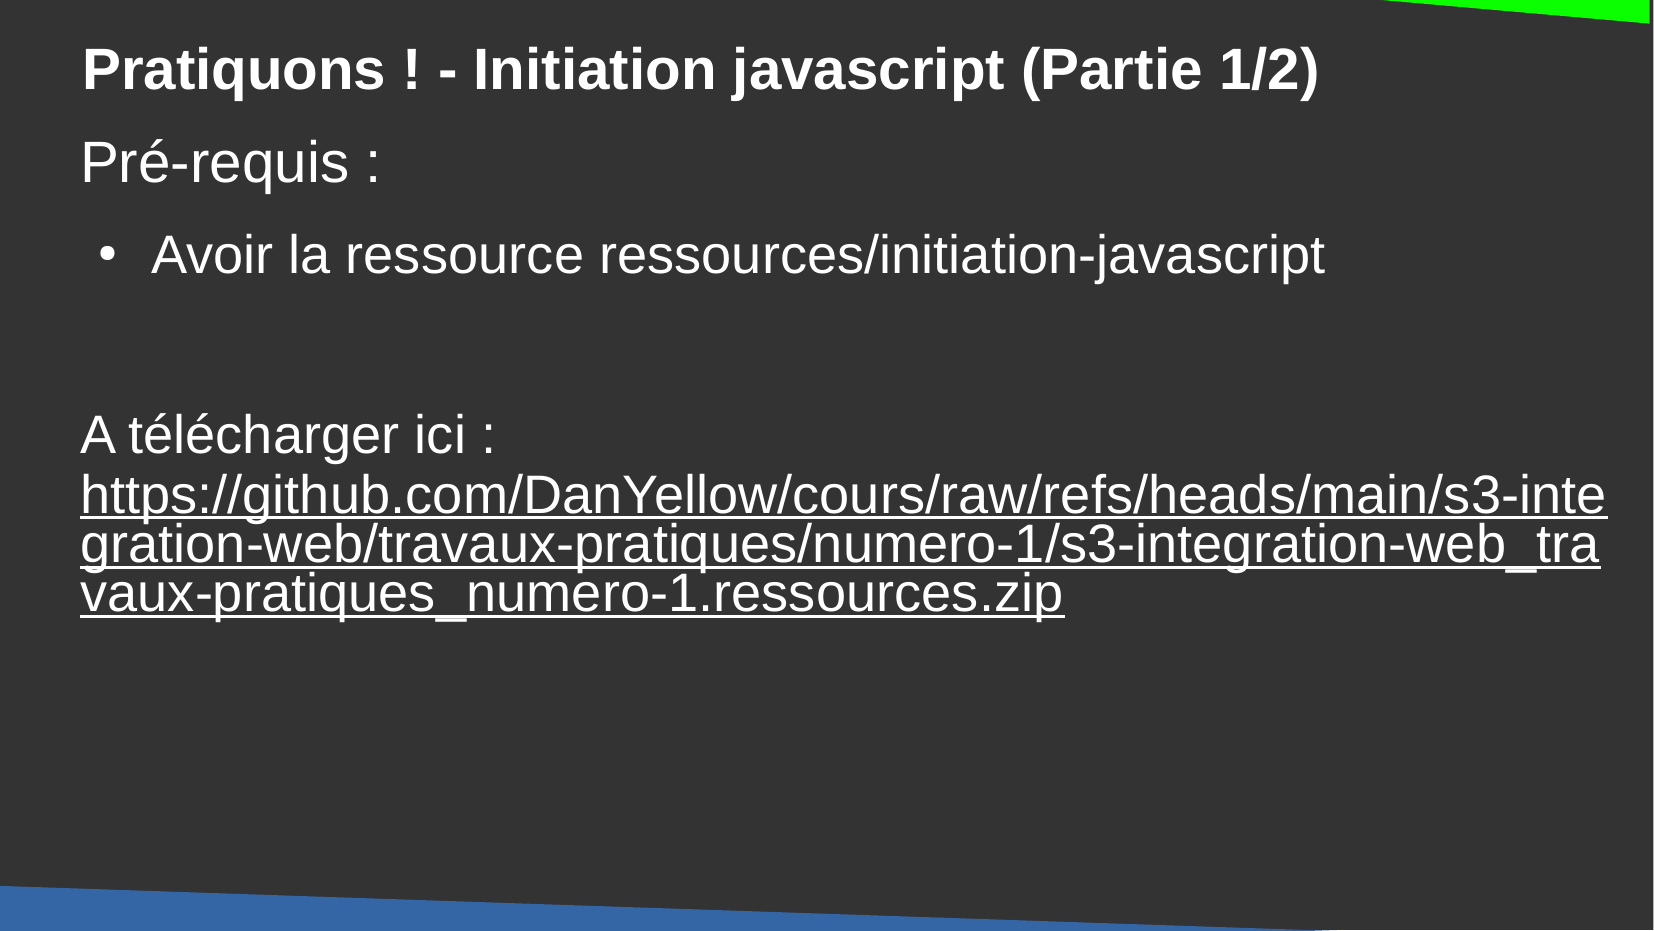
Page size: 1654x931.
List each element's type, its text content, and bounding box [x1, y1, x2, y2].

text_box [1381, 0, 1650, 24]
title Pratiquons ! - Initiation javascript (Partie 1/2) [82, 37, 1571, 114]
list Pré-requis : Avoir la ressource ressources/initiation-javascript A télécharger ici : https://github.com/DanYellow/cours/raw/refs/heads/main/s3-integration-web/travaux-pratiques/numero-1/s3-integration-web_travaux-pratiques_numero-1.ressources.zip [80, 129, 1620, 715]
text_box [0, 885, 1337, 931]
